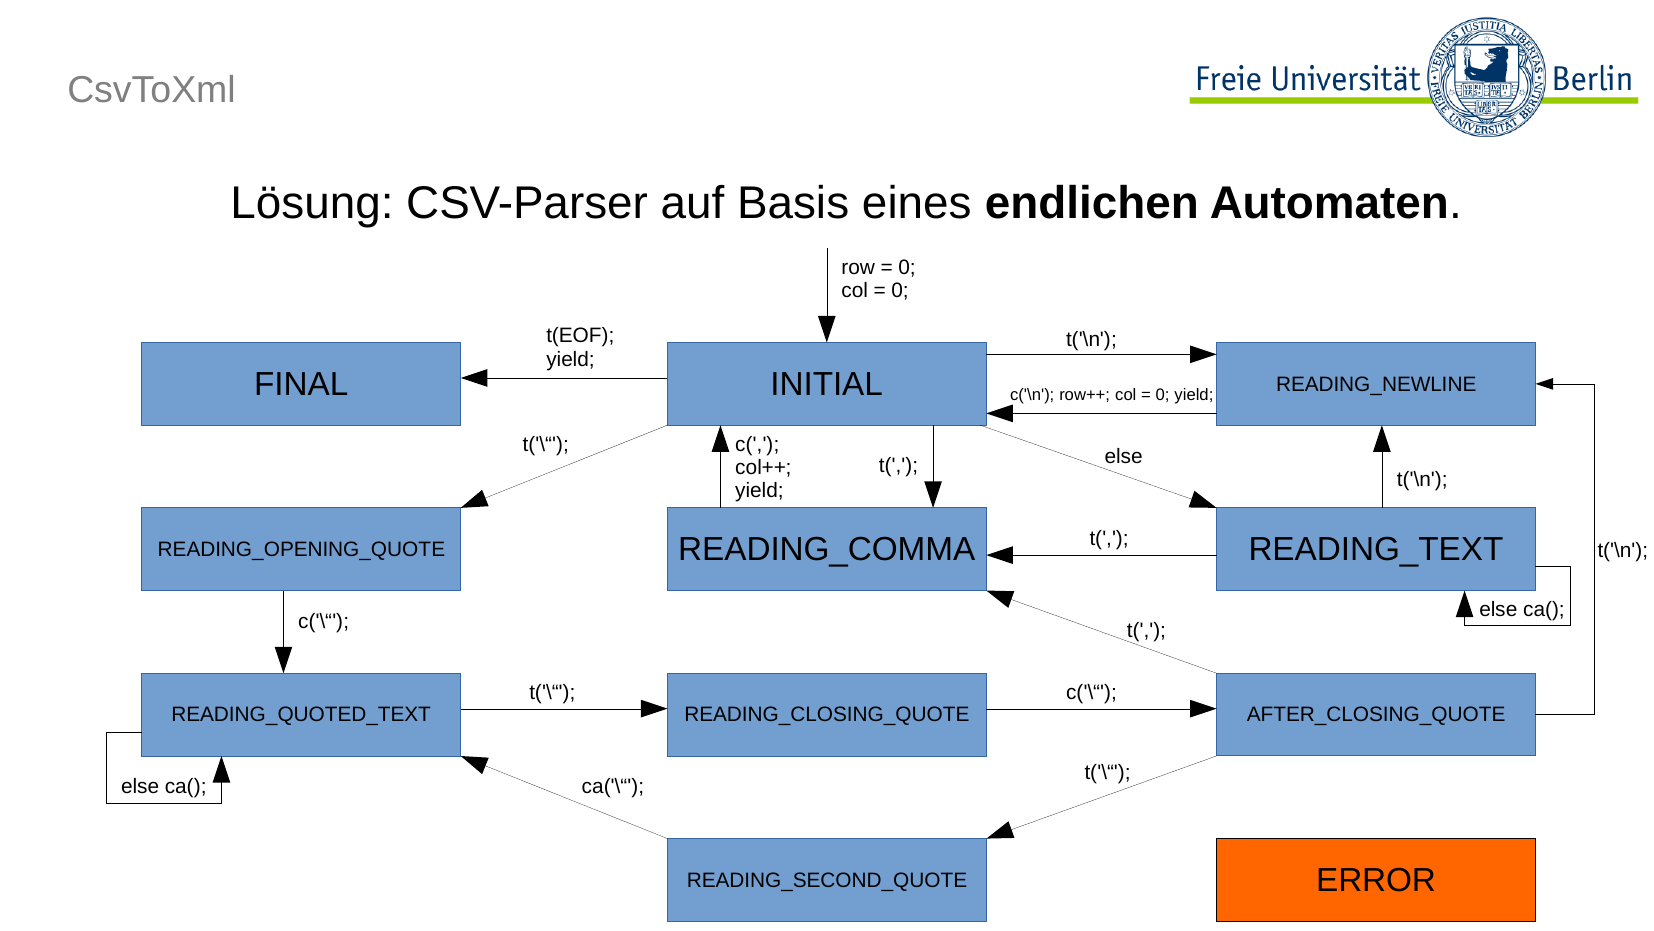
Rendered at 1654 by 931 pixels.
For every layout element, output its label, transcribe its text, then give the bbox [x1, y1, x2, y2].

text_box READING_NEWLINE [1216, 342, 1536, 426]
text_box Lösung: CSV-Parser auf Basis eines endlichen Automaten. [180, 170, 1477, 237]
text_box else [1089, 437, 1158, 476]
text_box else ca(); [1464, 590, 1580, 629]
text_box ca('\“'); [566, 767, 660, 806]
text_box READING_COMMA [667, 507, 987, 591]
text_box t('\“'); [1069, 753, 1146, 792]
text_box c(','); col++; yield; [720, 425, 807, 510]
picture [1185, 11, 1642, 142]
text_box row = 0; col = 0; [826, 248, 931, 310]
text_box c('\“'); [1051, 673, 1132, 712]
text_box FINAL [141, 342, 461, 426]
text_box CsvToXml [52, 61, 251, 119]
text_box c('\n'); row++; col = 0; yield; [995, 377, 1229, 412]
text_box INITIAL [667, 342, 987, 426]
text_box READING_CLOSING_QUOTE [667, 673, 987, 757]
text_box else ca(); [106, 767, 222, 806]
text_box AFTER_CLOSING_QUOTE [1216, 673, 1536, 756]
text_box READING_TEXT [1216, 507, 1536, 591]
text_box ERROR [1216, 838, 1536, 922]
text_box READING_QUOTED_TEXT [141, 673, 461, 757]
text_box READING_OPENING_QUOTE [141, 507, 461, 591]
text_box t('\n'); [1582, 531, 1654, 570]
text_box t(','); [1112, 611, 1182, 650]
text_box t('\“'); [514, 673, 591, 712]
text_box t(','); [864, 446, 934, 485]
text_box t('\“'); [507, 425, 584, 464]
text_box c('\“'); [283, 602, 365, 641]
text_box t(','); [1074, 519, 1144, 558]
text_box t('\n'); [1051, 320, 1132, 359]
text_box t(EOF); yield; [531, 316, 630, 378]
text_box t('\n'); [1382, 460, 1463, 499]
text_box READING_SECOND_QUOTE [667, 838, 987, 922]
